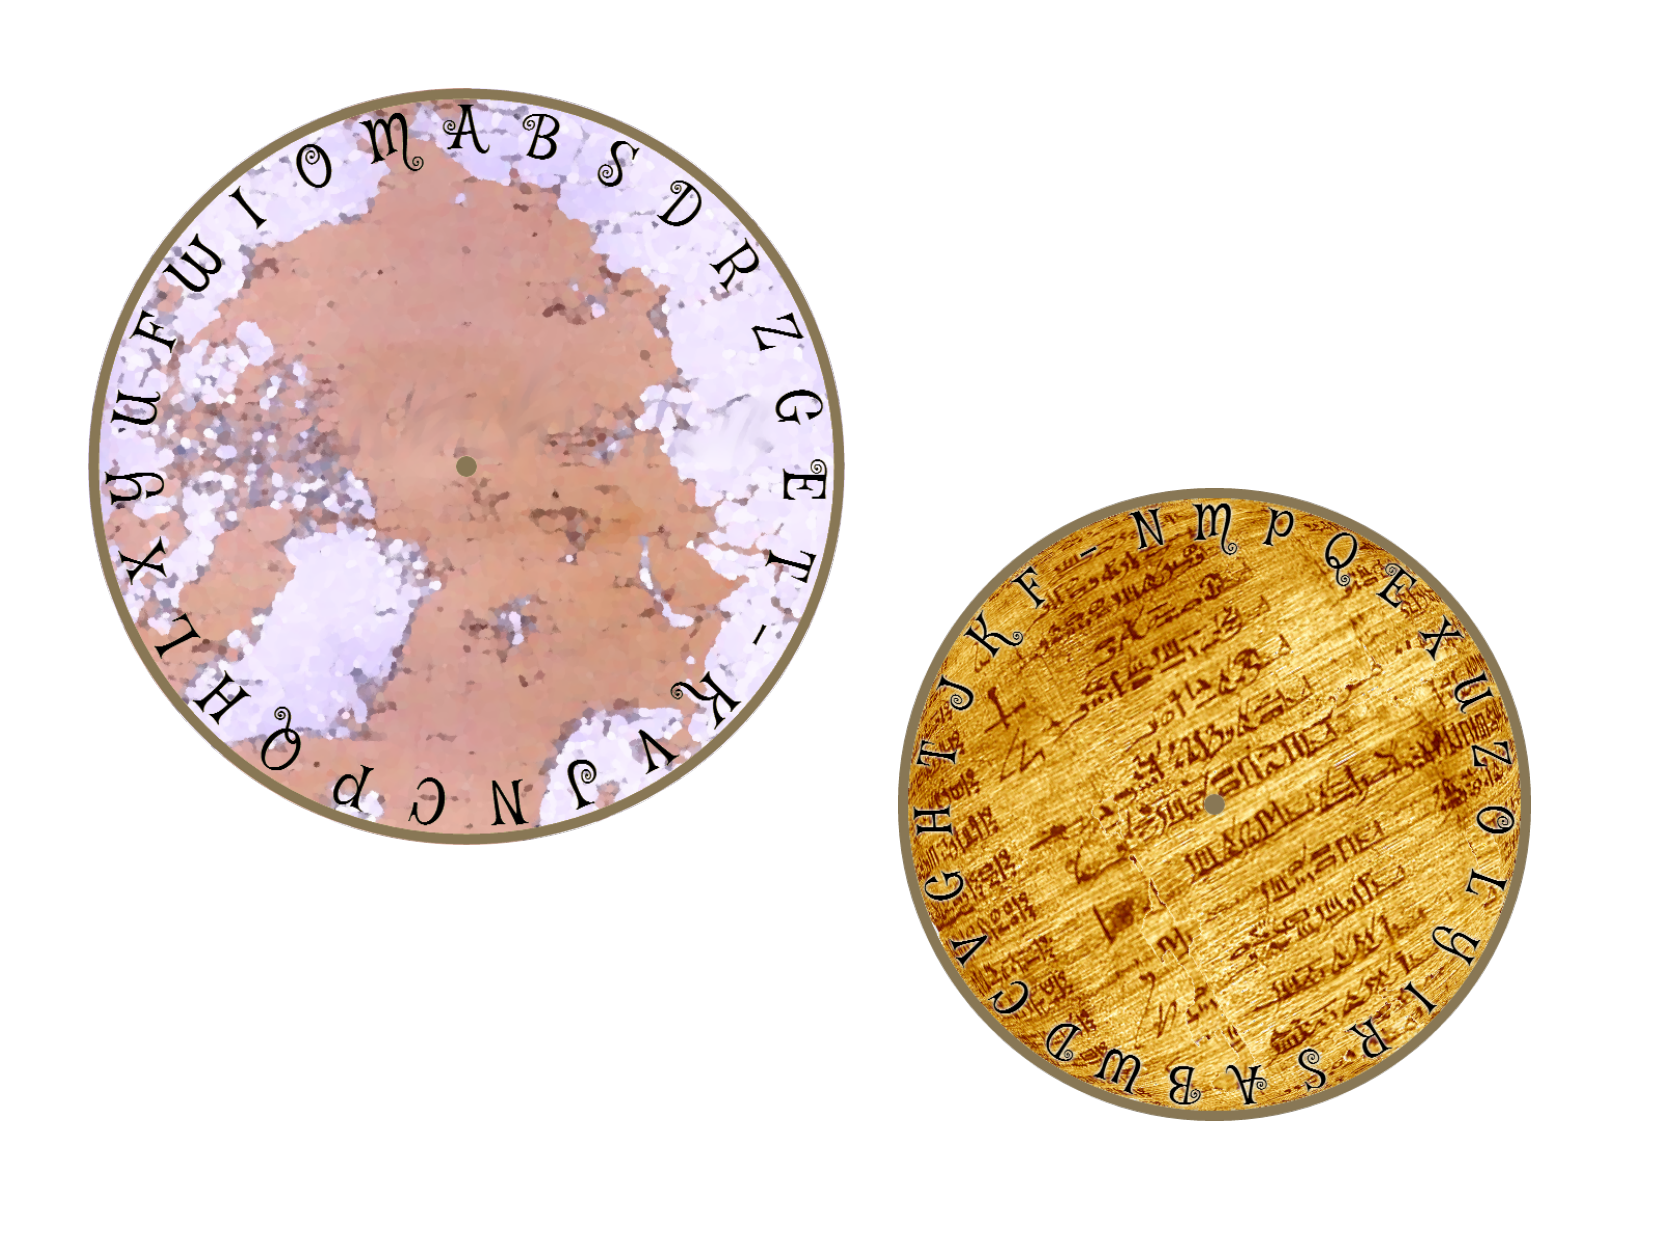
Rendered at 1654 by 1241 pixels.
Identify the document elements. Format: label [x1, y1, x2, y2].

picture [88, 88, 845, 845]
picture [898, 488, 1531, 1121]
